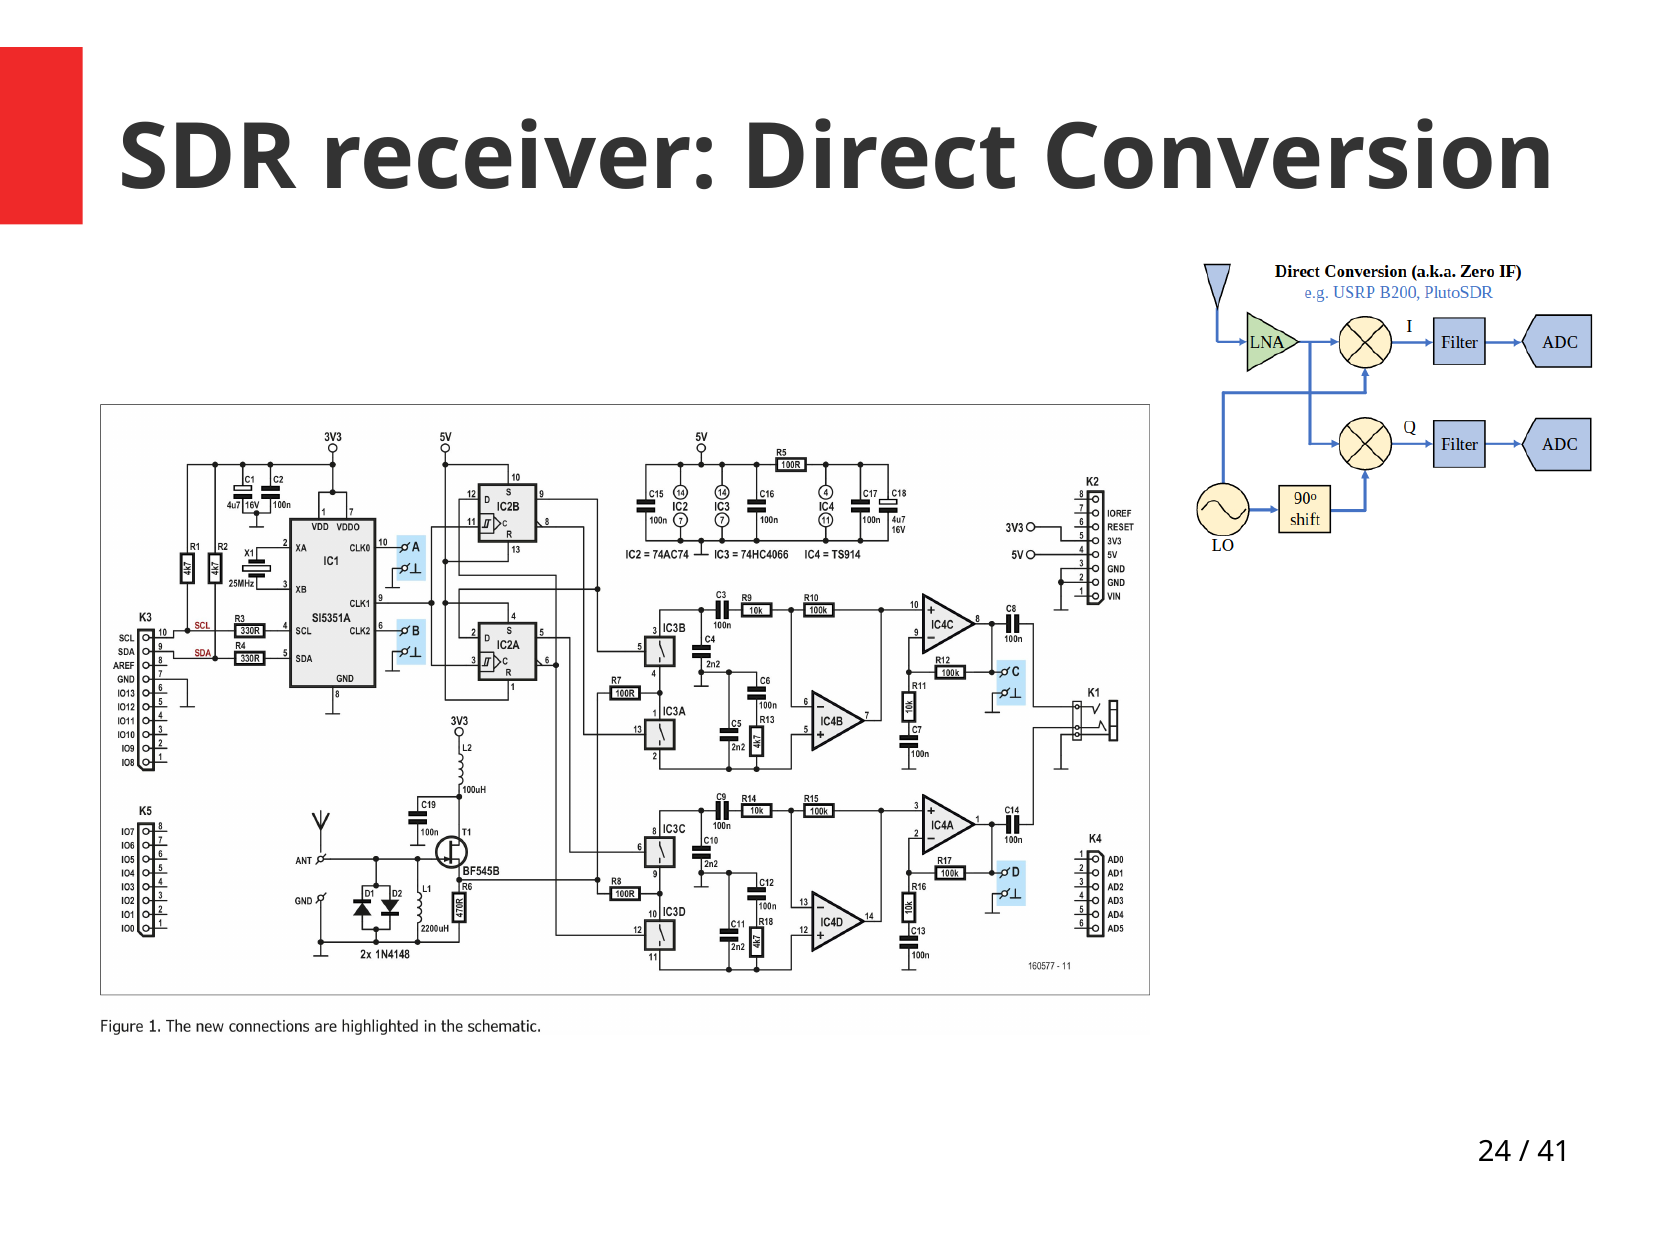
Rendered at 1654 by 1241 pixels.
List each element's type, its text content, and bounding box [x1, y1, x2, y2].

title SDR receiver: Direct Conversion [118, 45, 1571, 260]
picture [1185, 239, 1637, 571]
picture [100, 404, 1150, 1036]
